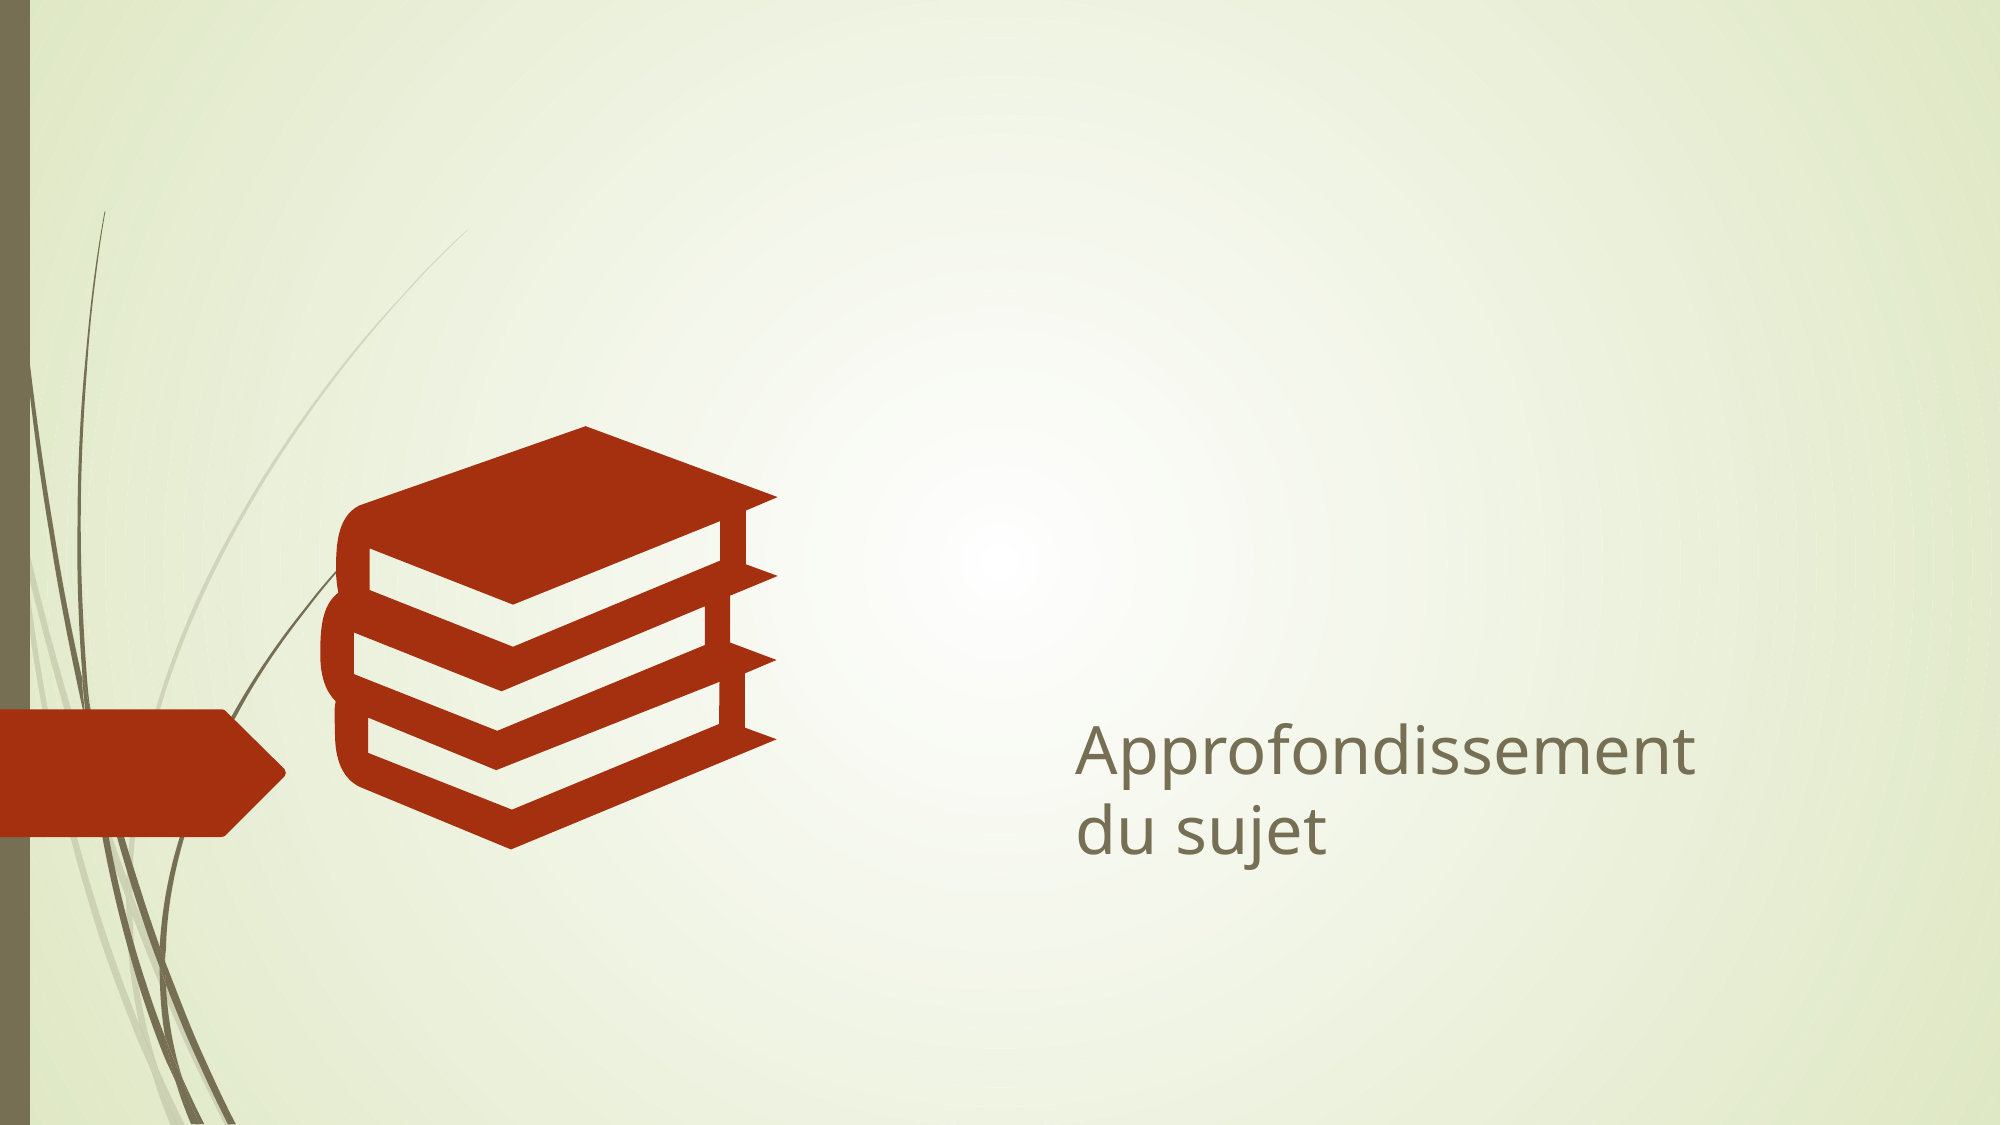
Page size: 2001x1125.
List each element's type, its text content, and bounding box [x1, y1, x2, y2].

title Approfondissement du sujet [1060, 700, 1732, 913]
picture [291, 382, 802, 893]
